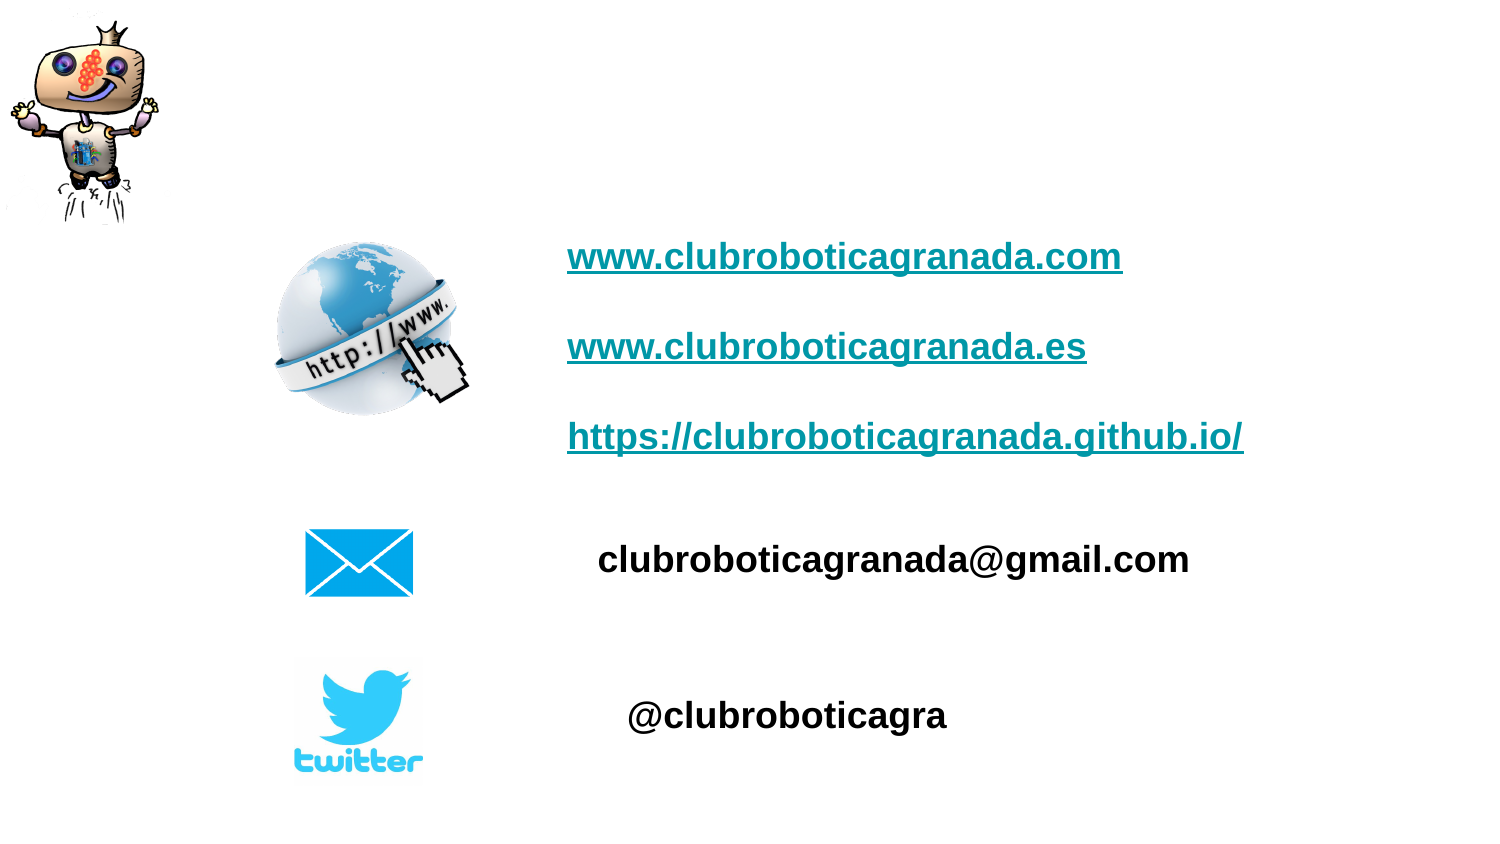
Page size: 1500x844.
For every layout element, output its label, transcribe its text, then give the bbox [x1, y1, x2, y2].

text_box clubroboticagranada@gmail.com [582, 519, 1250, 605]
text_box @clubroboticagra [601, 675, 1017, 753]
picture [294, 657, 423, 786]
picture [266, 233, 476, 425]
picture [6, 8, 176, 225]
text_box www.clubroboticagranada.com www.clubroboticagranada.es https://clubroboticagranada.github.io/ [552, 216, 1266, 493]
picture [303, 507, 415, 618]
